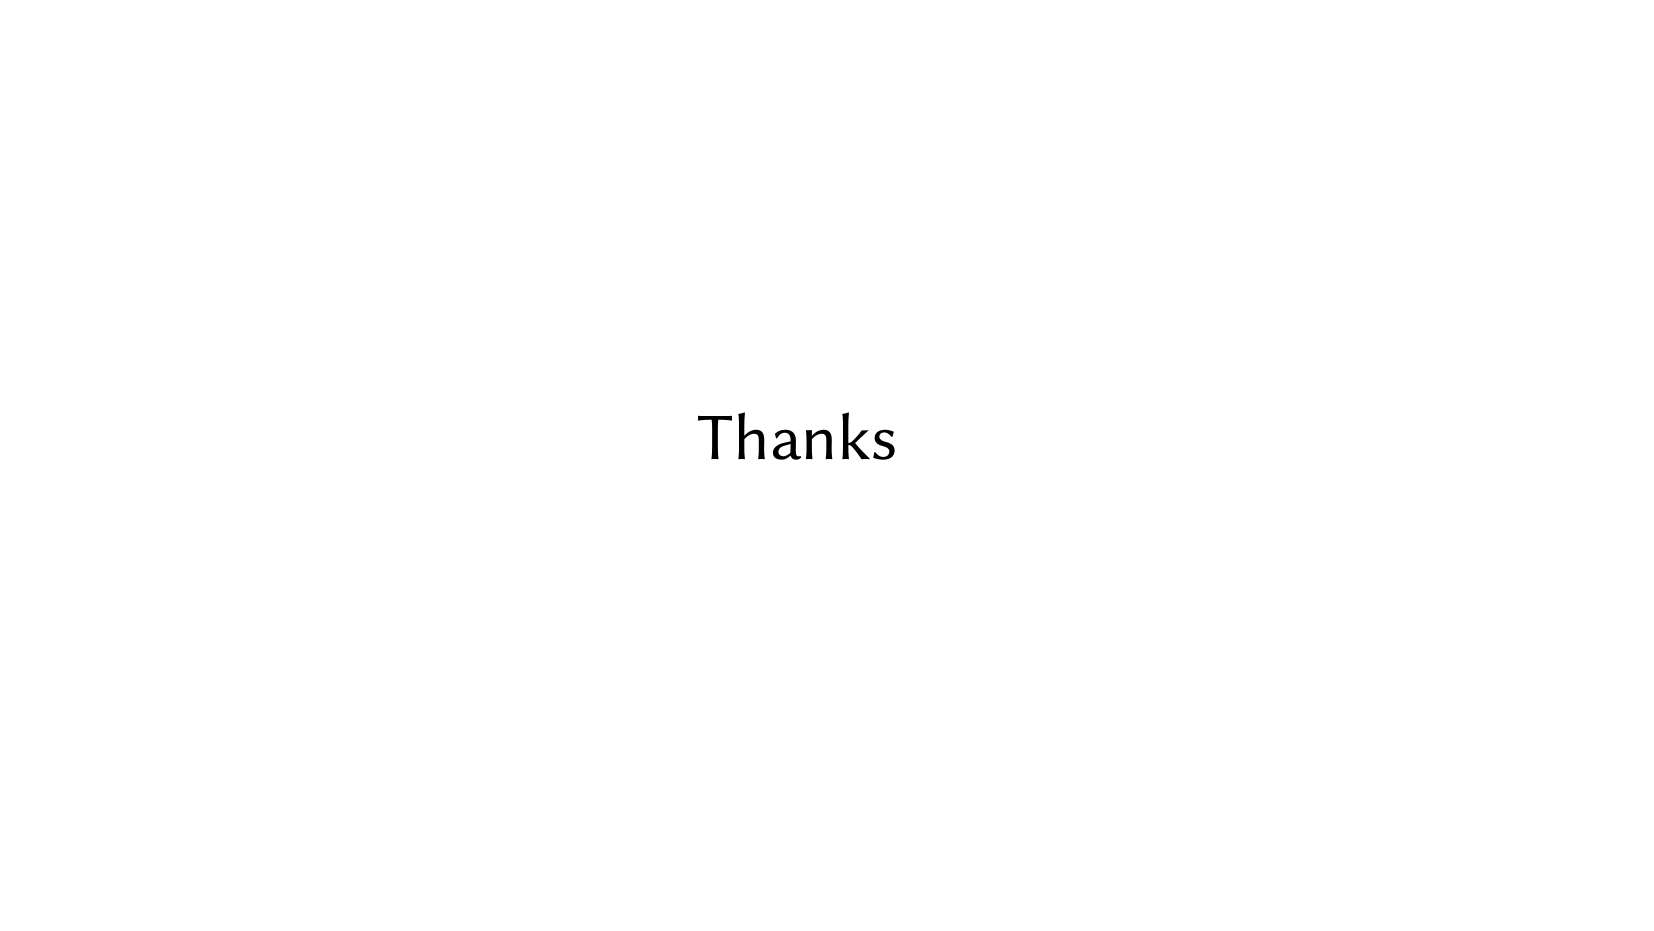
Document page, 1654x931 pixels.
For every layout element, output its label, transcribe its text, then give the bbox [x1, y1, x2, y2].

text_box Thanks [682, 392, 914, 484]
